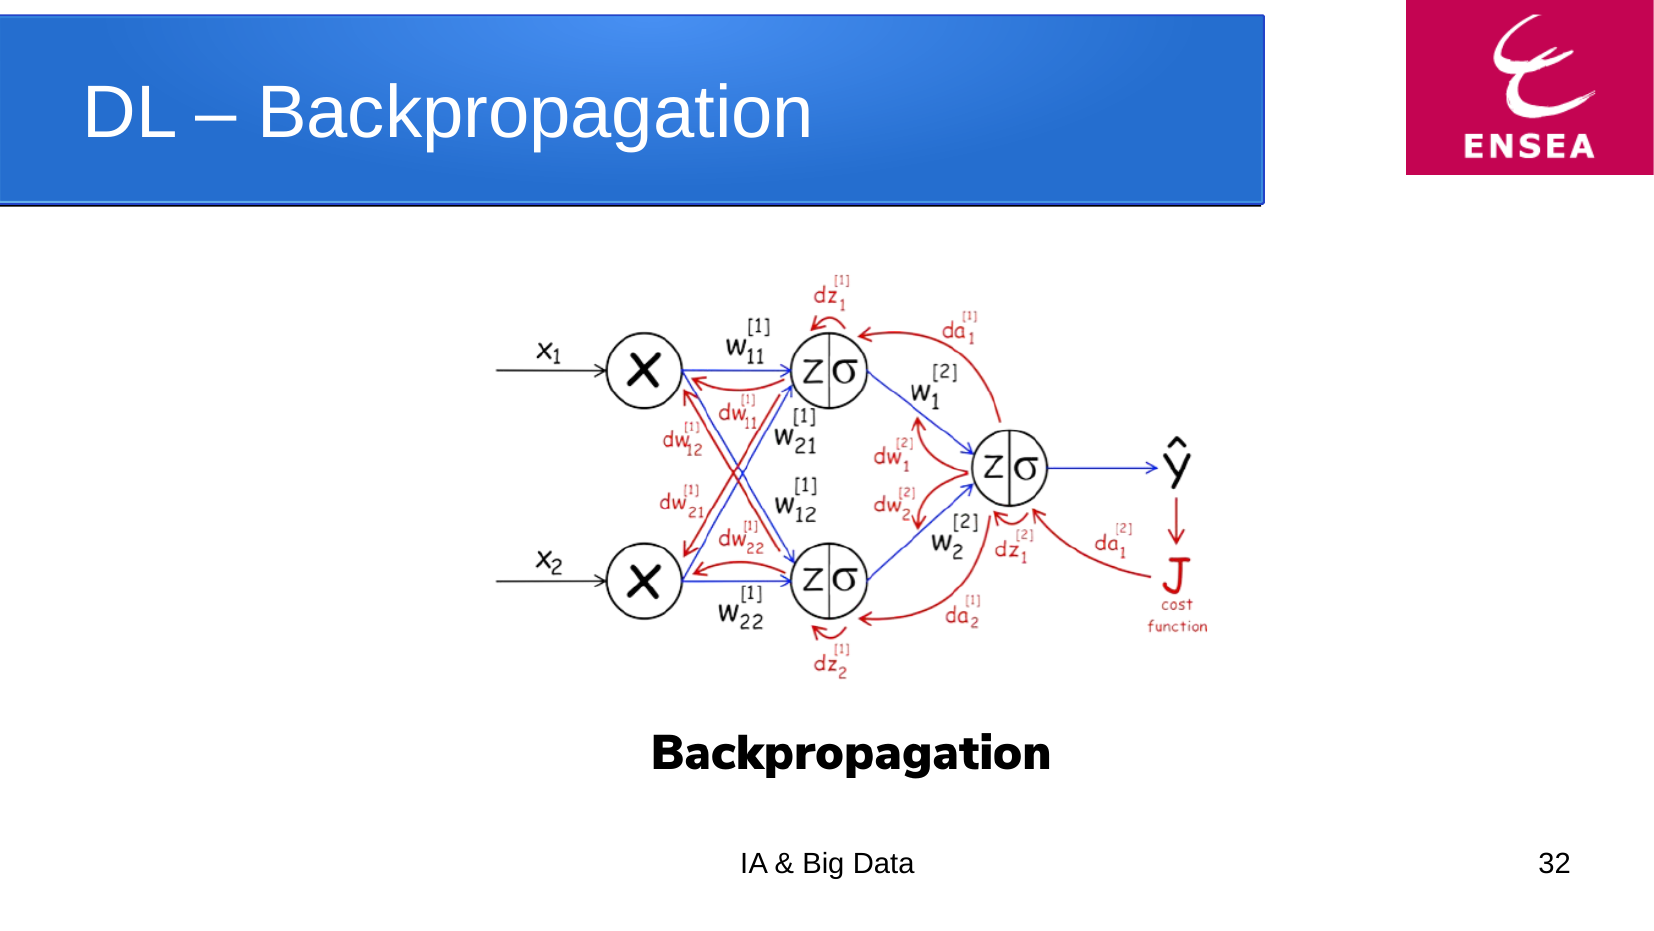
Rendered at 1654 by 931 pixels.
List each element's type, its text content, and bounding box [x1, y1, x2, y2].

picture [460, 236, 1241, 821]
title DL – Backpropagation [82, 35, 1235, 189]
picture [1406, 0, 1654, 175]
